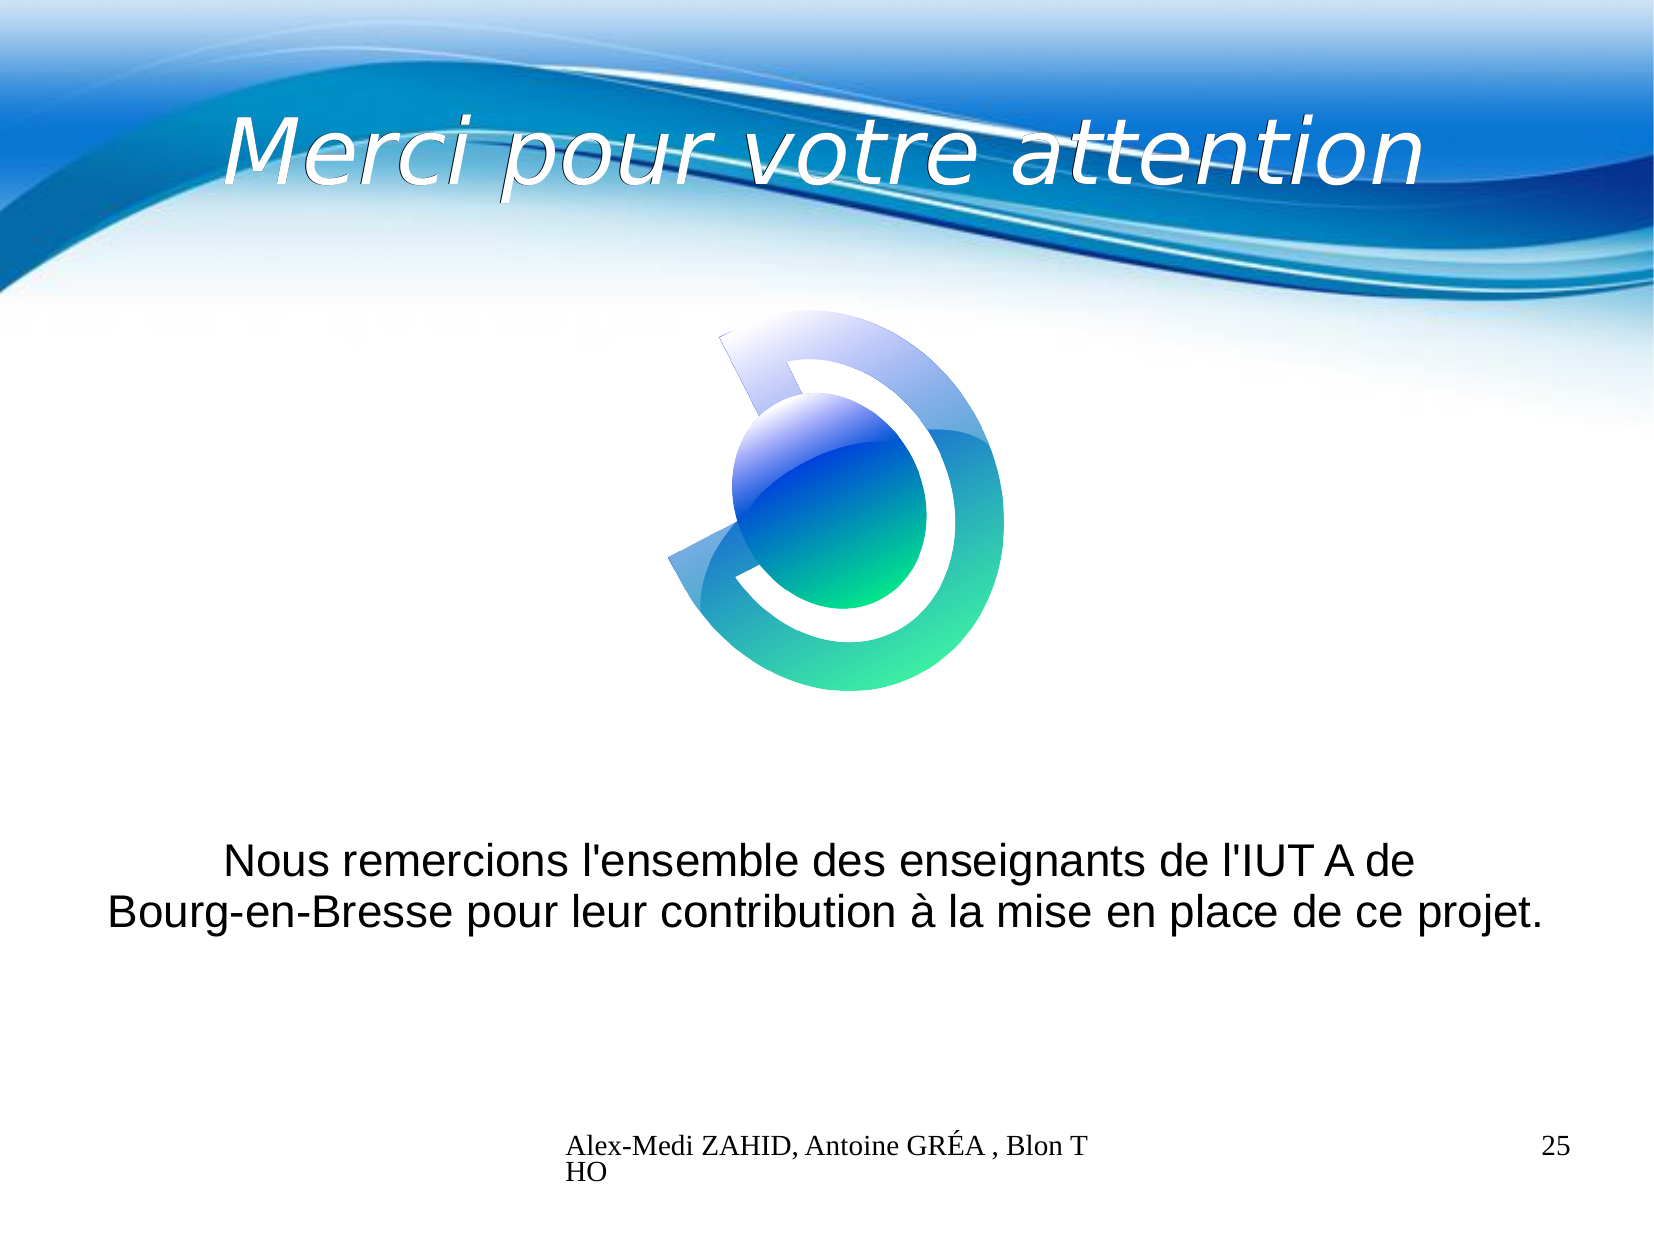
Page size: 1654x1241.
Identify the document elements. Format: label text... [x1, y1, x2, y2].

title Merci pour votre attention [82, 49, 1571, 257]
subtitle Nous remercions l'ensemble des enseignants de l'IUT A de Bourg-en-Bresse pour leur contribution à la mise en place de ce projet. [82, 290, 1571, 1109]
picture [0, 0, 1654, 1241]
